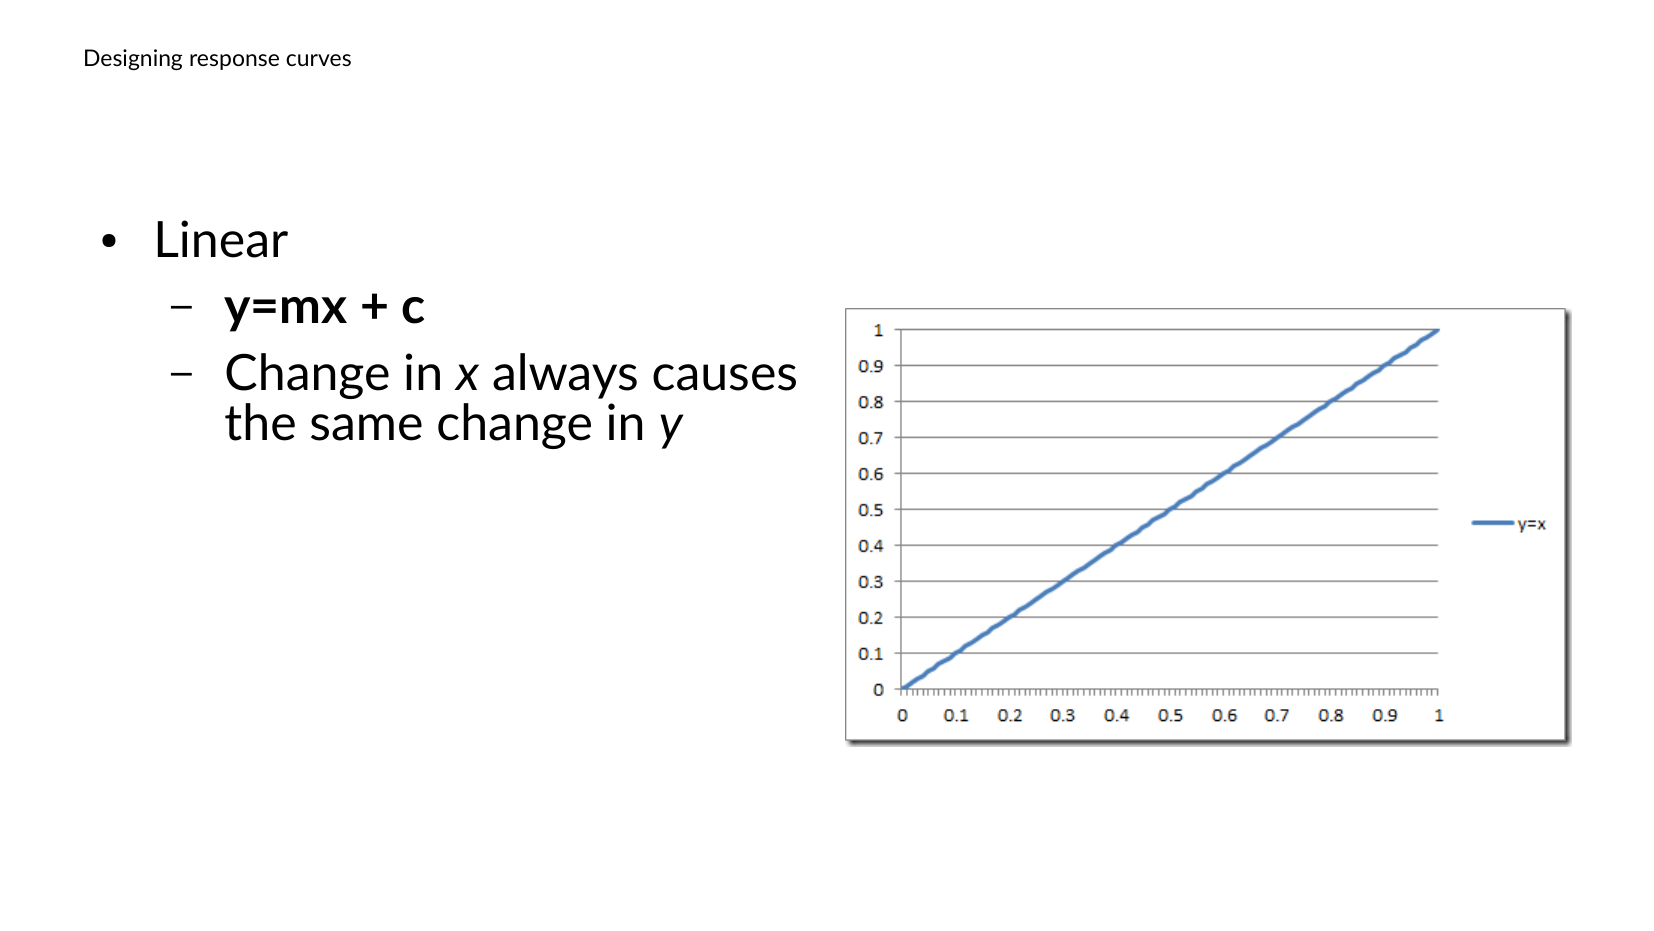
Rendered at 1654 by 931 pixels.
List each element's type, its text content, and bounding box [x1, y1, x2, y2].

list Linear y=mx + c Change in x always causes the same change in y [82, 217, 809, 839]
picture [845, 308, 1572, 748]
title Designing response curves [83, 0, 1571, 119]
